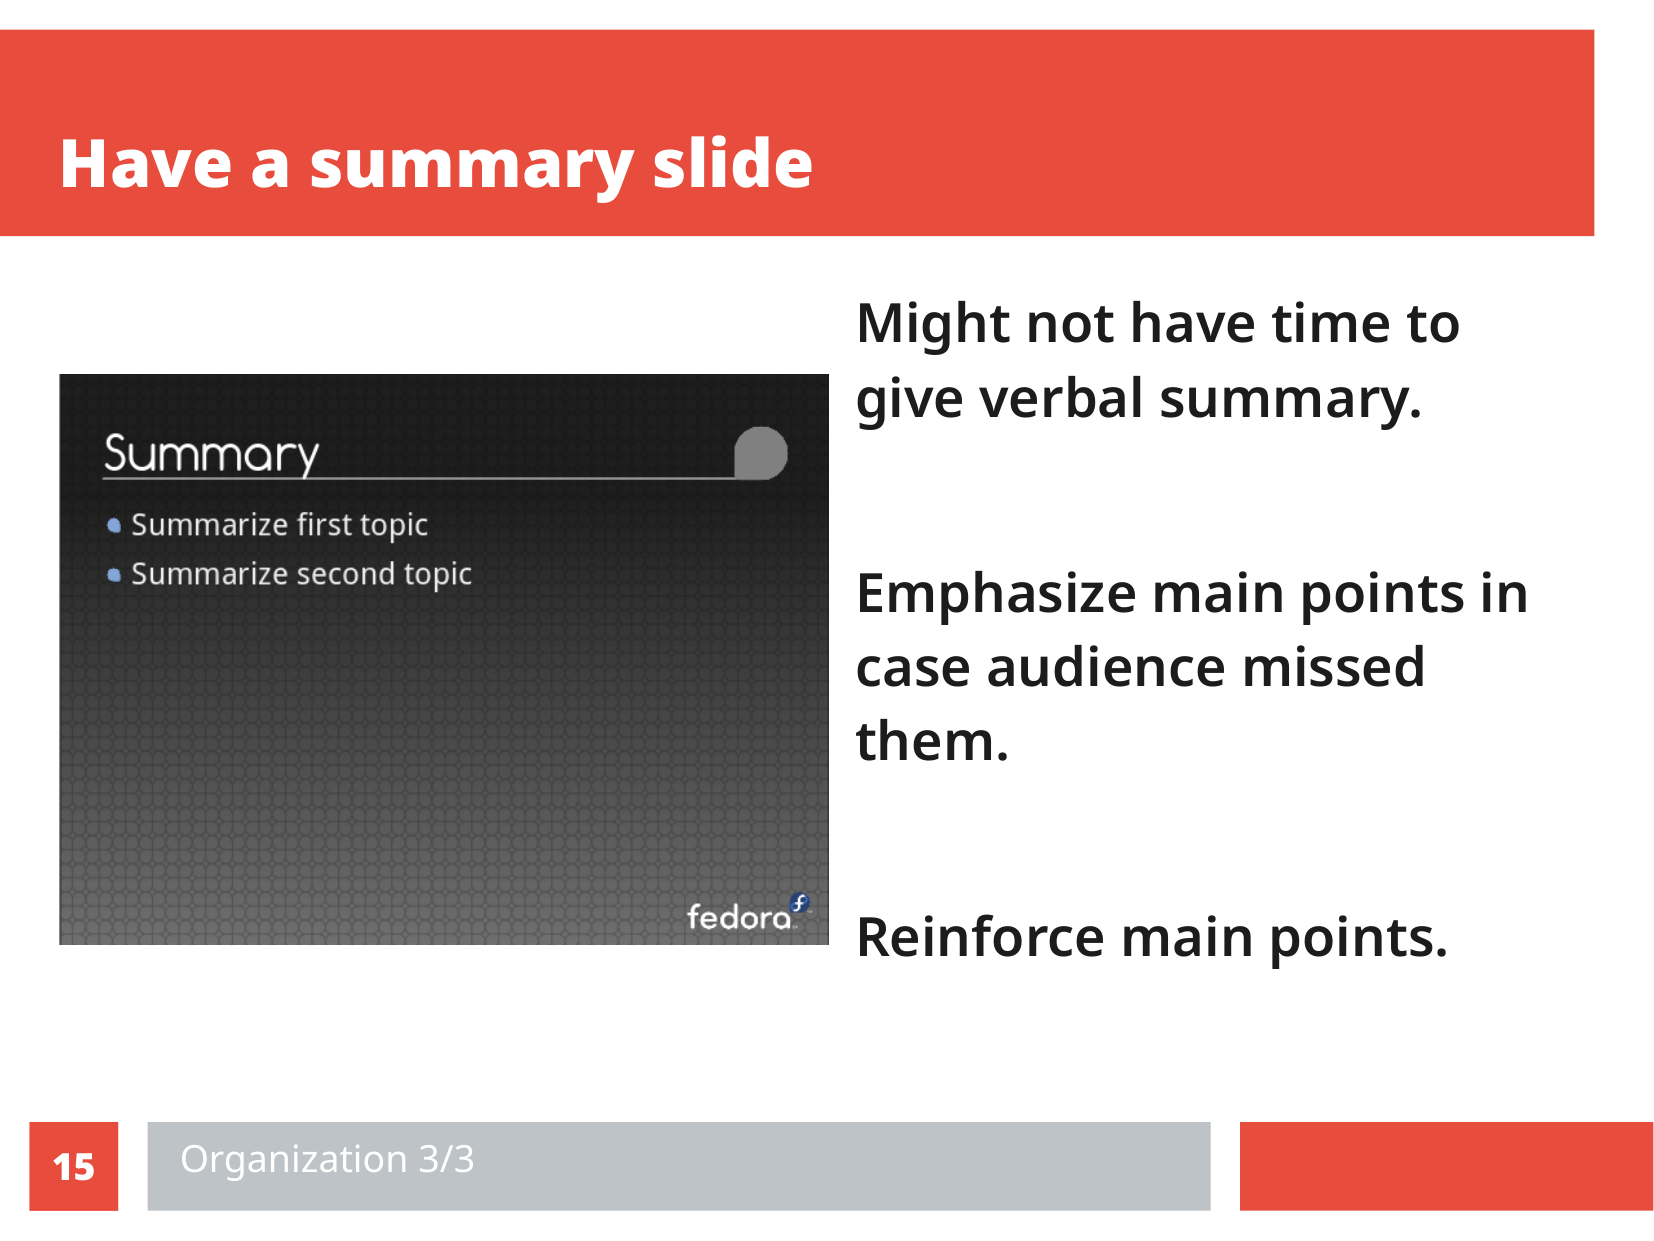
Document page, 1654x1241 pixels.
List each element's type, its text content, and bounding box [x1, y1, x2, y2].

list Might not have time to give verbal summary. Emphasize main points in case audience missed them. Reinforce main points. [855, 285, 1565, 1093]
text_box Organization 3/3 [165, 1125, 736, 1184]
title Have a summary slide [59, 59, 1595, 207]
picture [59, 374, 829, 946]
